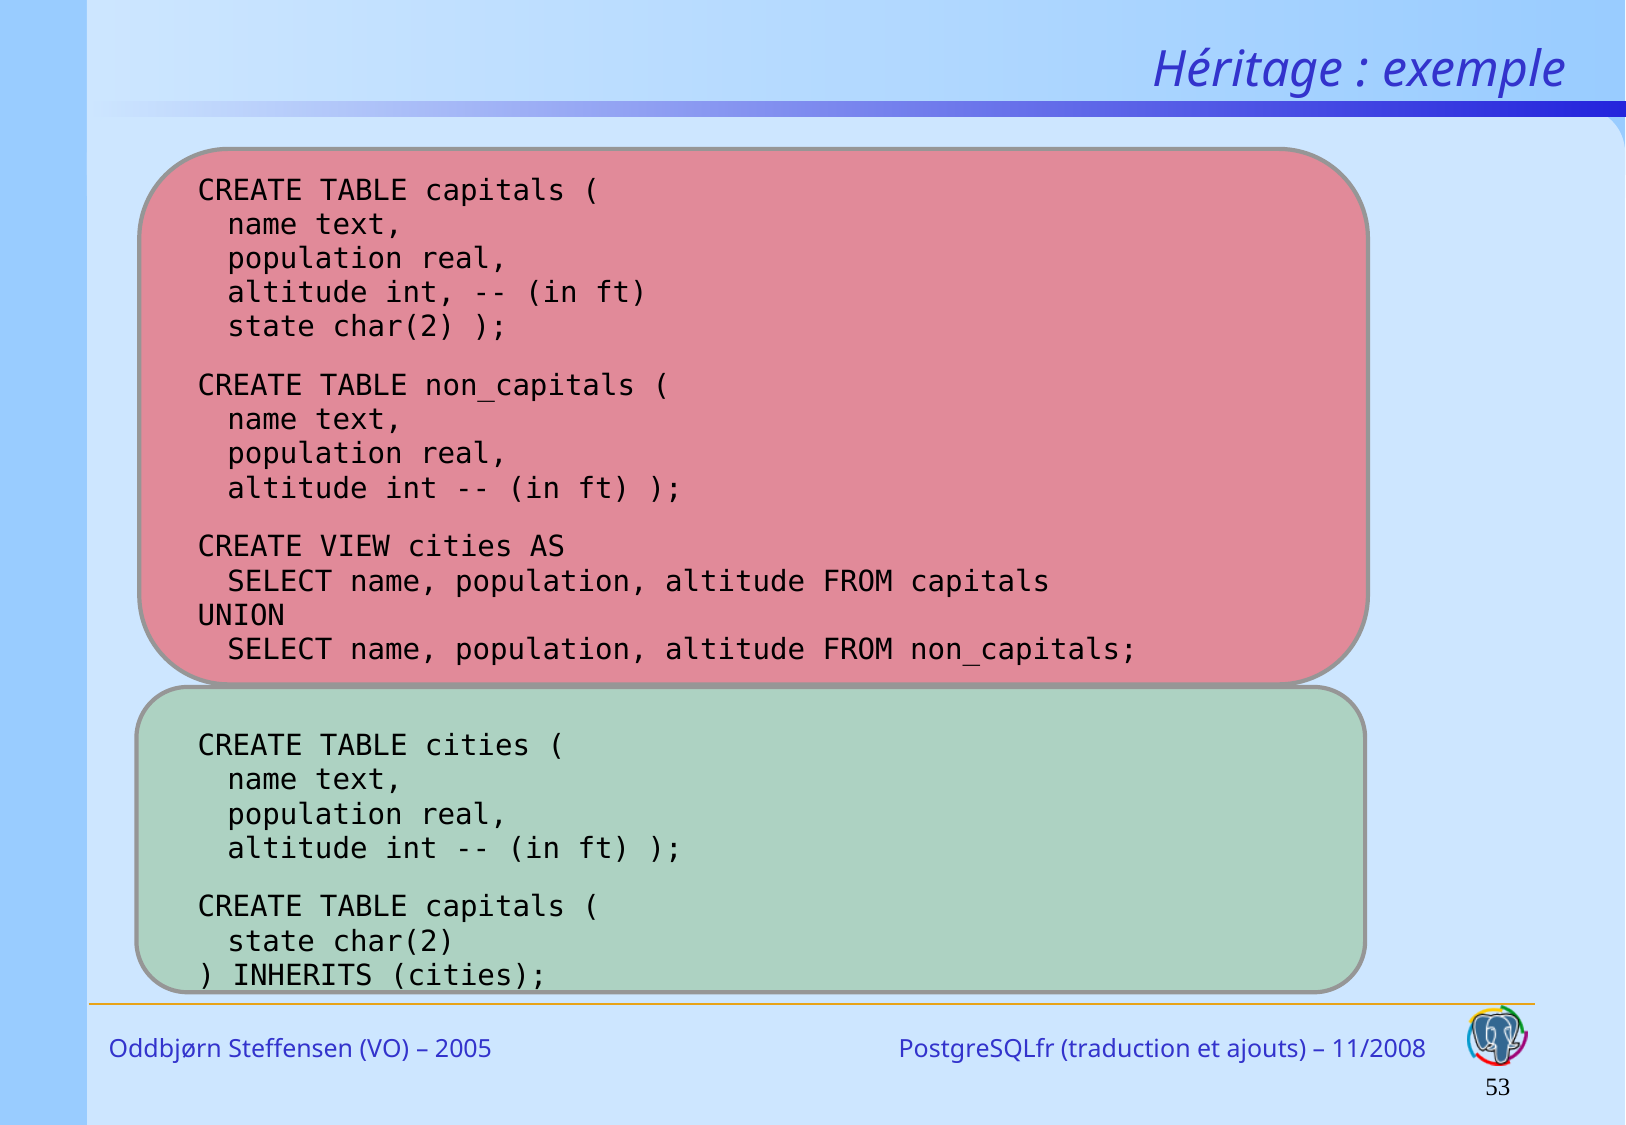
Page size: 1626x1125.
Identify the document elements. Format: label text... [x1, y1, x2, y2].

list CREATE TABLE capitals ( name text, population real, altitude int, -- (in ft) state char(2) ); CREATE TABLE non_capitals ( name text, population real, altitude int -- (in ft) ); CREATE VIEW cities AS SELECT name, population, altitude FROM capitals UNION SELECT name, population, altitude FROM non_capitals; CREATE TABLE cities ( name text, population real, altitude int -- (in ft) ); CREATE TABLE capitals ( state char(2) ) INHERITS (cities); [197, 172, 1452, 1035]
text_box [136, 686, 197, 993]
picture [1467, 1005, 1528, 1066]
title Héritage : exemple [172, 0, 1567, 134]
text_box [139, 148, 1339, 679]
